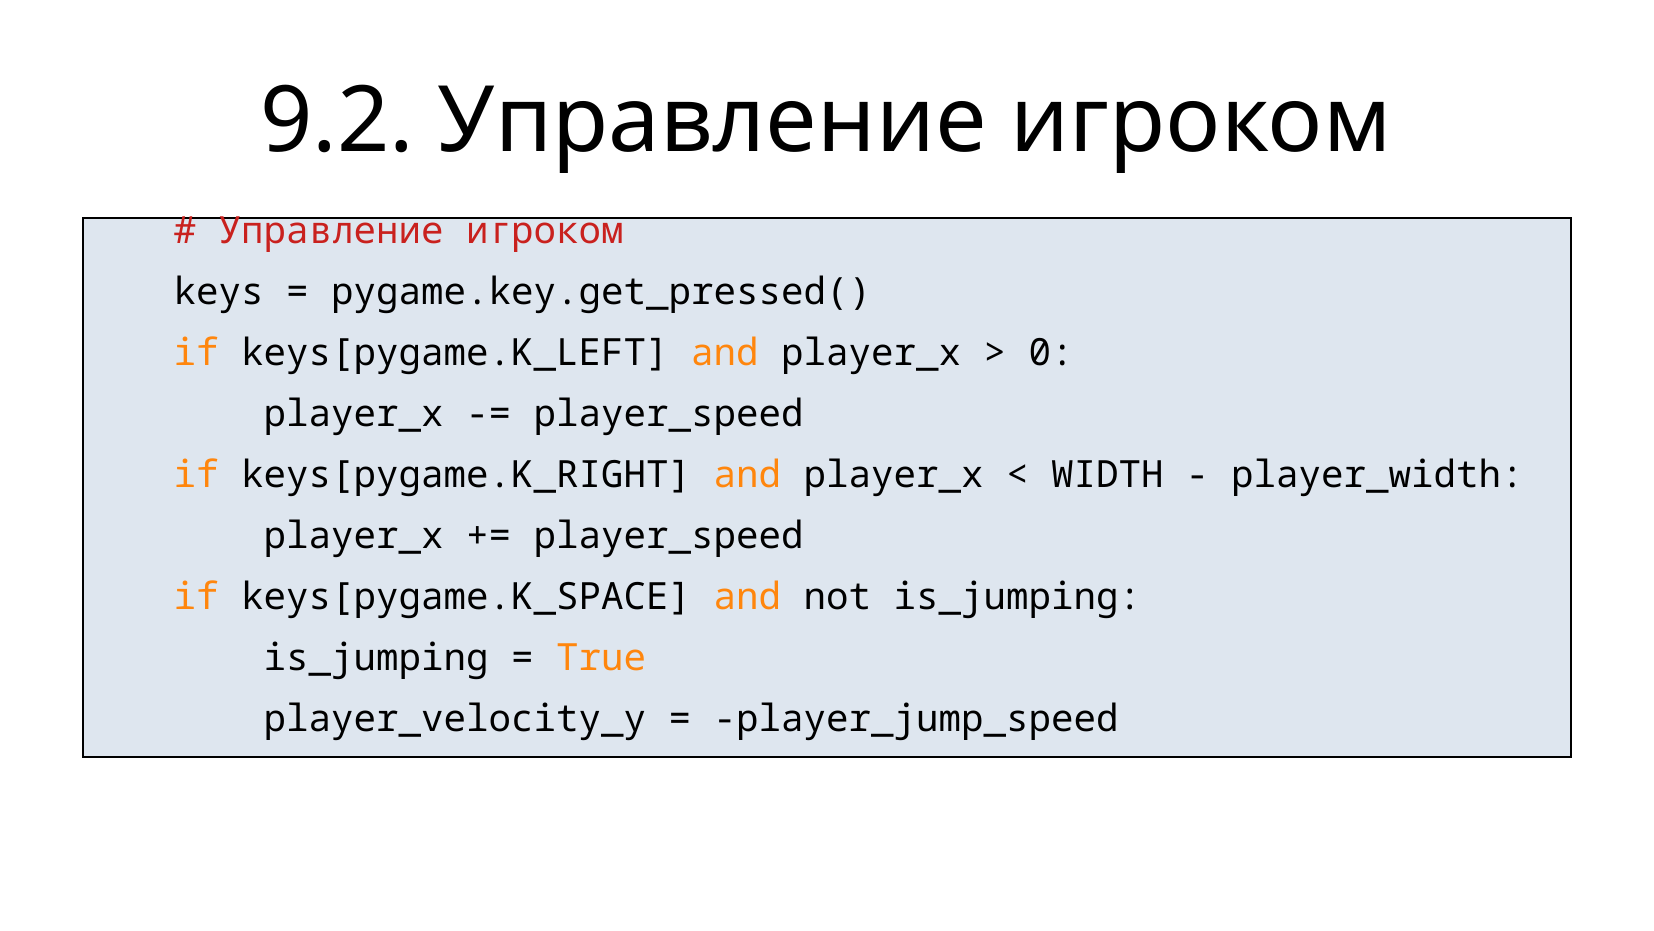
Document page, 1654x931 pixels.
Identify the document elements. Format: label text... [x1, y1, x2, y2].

title 9.2. Управление игроком [82, 37, 1571, 193]
list # Управление игроком keys = pygame.key.get_pressed() if keys[pygame.K_LEFT] and player_x > 0: player_x -= player_speed if keys[pygame.K_RIGHT] and player_x < WIDTH - player_width: player_x += player_speed if keys[pygame.K_SPACE] and not is_jumping: is_jumping = True player_velocity_y = -player_jump_speed [82, 217, 1571, 757]
